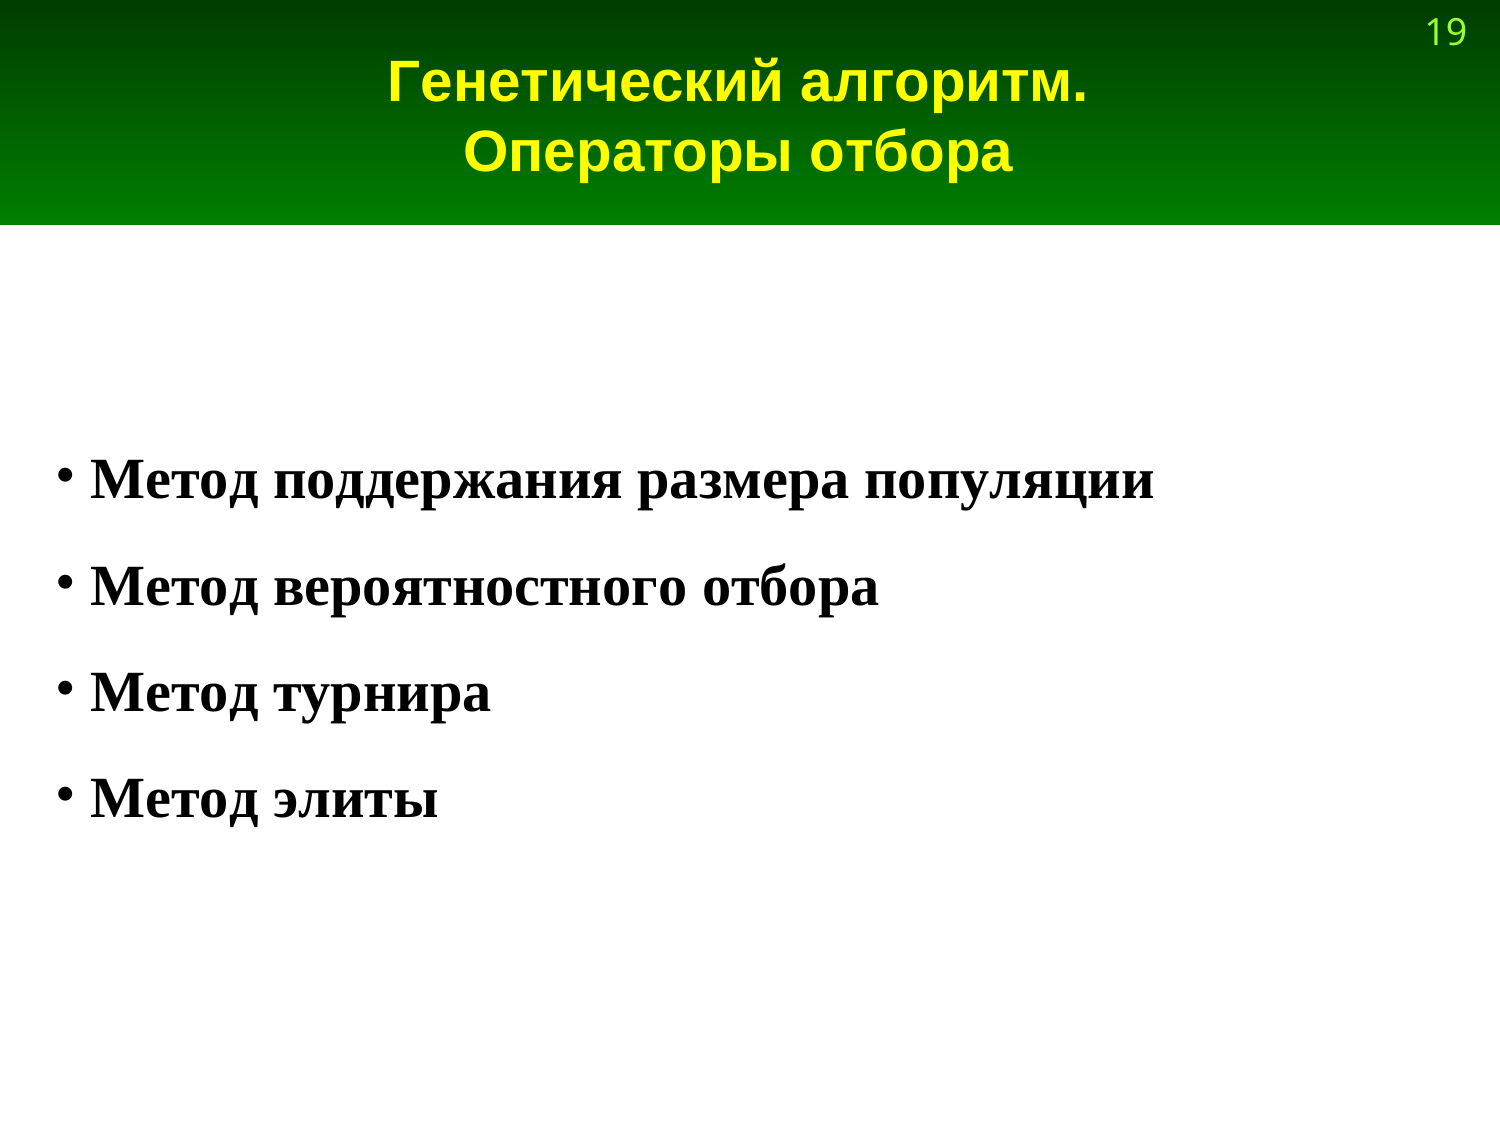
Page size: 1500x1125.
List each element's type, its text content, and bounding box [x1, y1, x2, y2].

text_box Метод поддержания размера популяции Метод вероятностного отбора Метод турнира Метод элиты [41, 432, 1459, 838]
title Генетический алгоритм. Операторы отбора [88, 18, 1389, 207]
